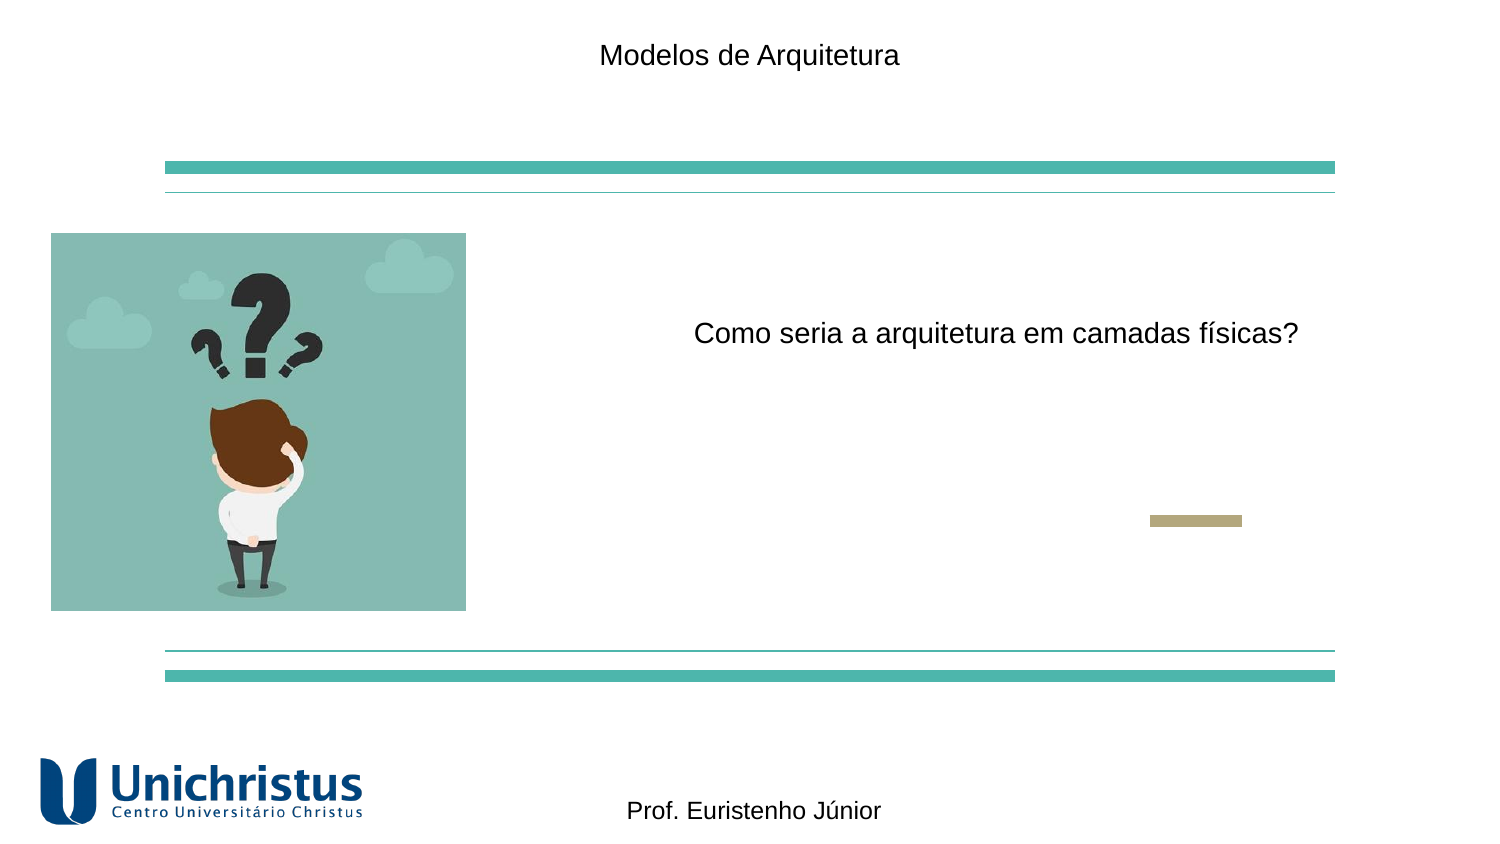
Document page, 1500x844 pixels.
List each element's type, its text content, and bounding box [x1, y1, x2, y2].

title Modelos de Arquitetura [51, 20, 1449, 137]
picture [51, 233, 466, 611]
list Como seria a arquitetura em camadas físicas? [544, 152, 1449, 750]
picture [35, 754, 367, 827]
